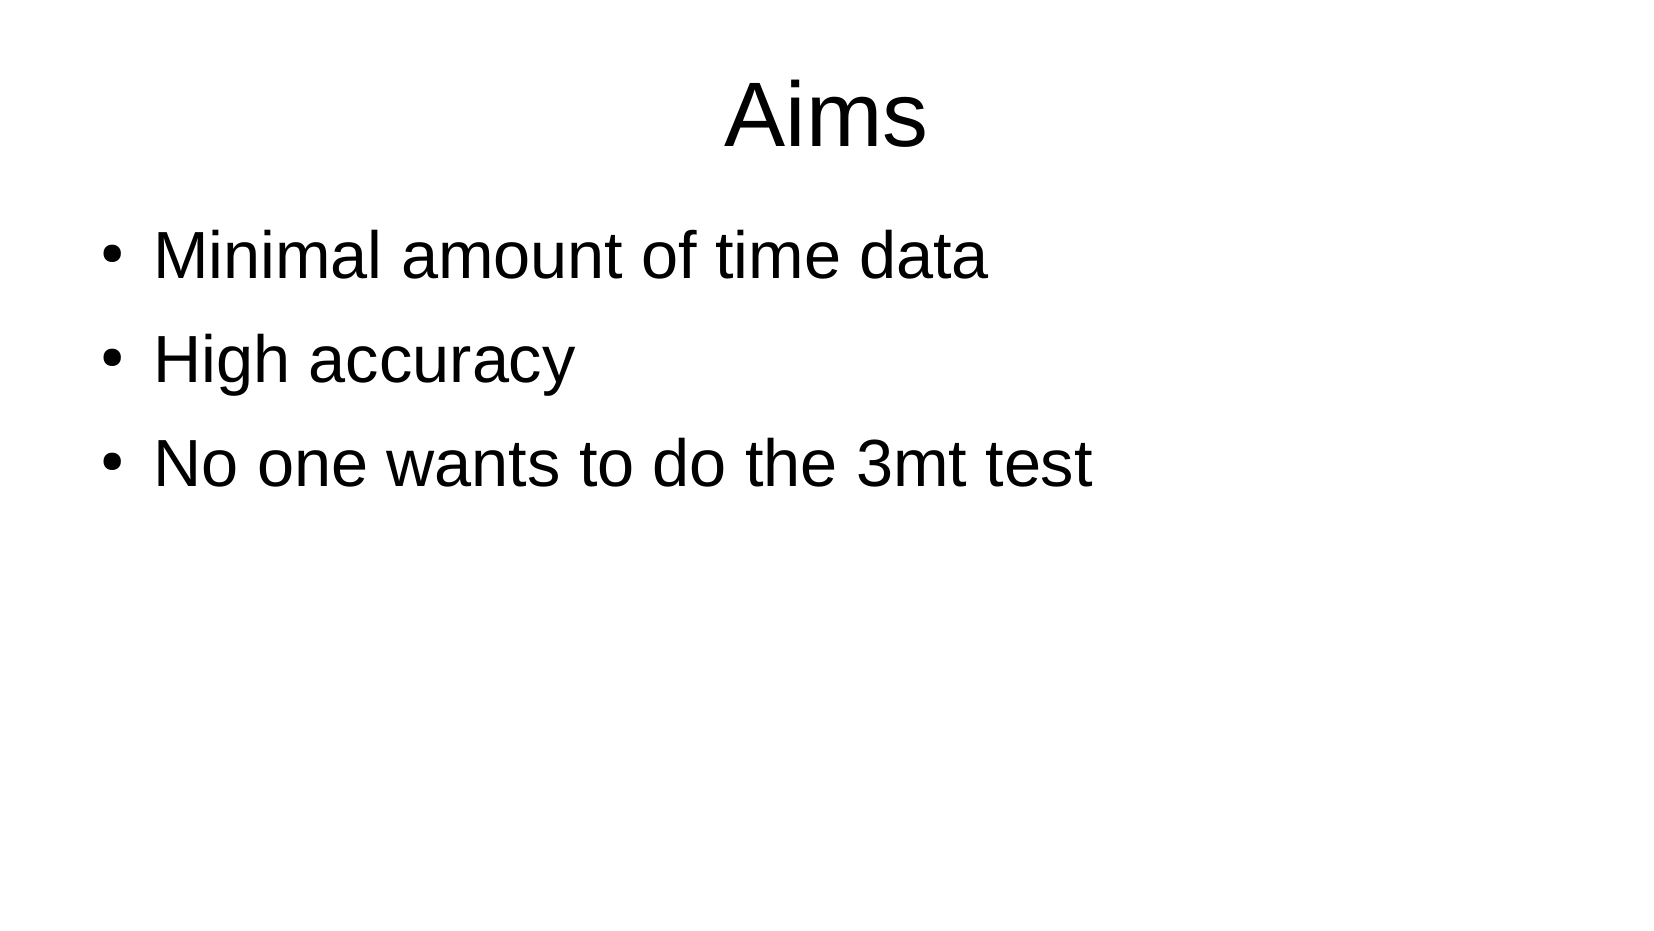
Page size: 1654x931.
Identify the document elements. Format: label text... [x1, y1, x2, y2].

title Aims [82, 37, 1571, 193]
list Minimal amount of time data High accuracy No one wants to do the 3mt test [82, 217, 1571, 758]
